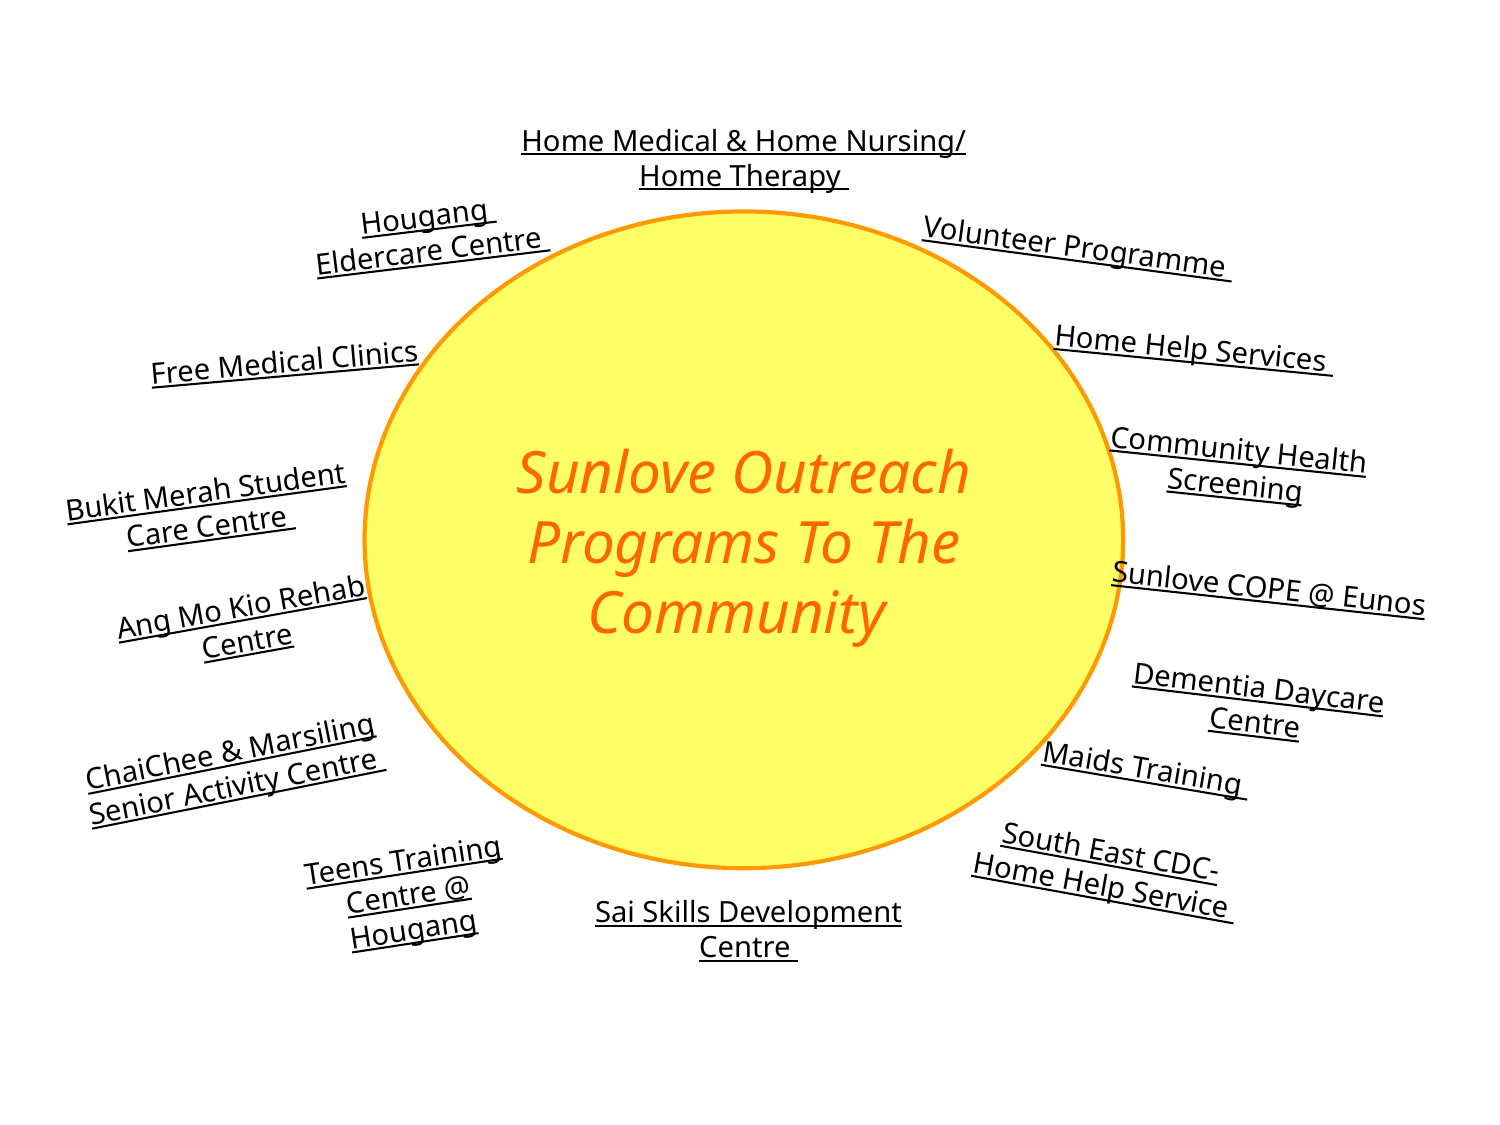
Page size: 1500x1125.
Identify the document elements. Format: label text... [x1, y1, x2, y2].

text_box South East CDC-Home Help Service [951, 799, 1265, 937]
text_box Community Health Screening [1048, 404, 1426, 528]
text_box Home Medical & Home Nursing/ Home Therapy [504, 114, 984, 200]
text_box Sunlove COPE @ Eunos [1082, 542, 1457, 633]
text_box Free Medical Clinics [127, 322, 438, 400]
text_box Dementia Daycare Centre [1076, 640, 1439, 768]
text_box Home Help Services [997, 303, 1392, 392]
text_box Ang Mo Kio Rehab Centre [82, 552, 405, 693]
text_box Maids Training [996, 718, 1297, 817]
text_box Sunlove Outreach Programs To The Community [364, 211, 1124, 869]
text_box Hougang Eldercare Centre [149, 180, 708, 308]
text_box Teens Training Centre @ Hougang [255, 812, 554, 975]
text_box ChaiChee & Marsiling Senior Activity Centre [30, 686, 436, 848]
text_box Sai Skills Development Centre [544, 886, 954, 972]
text_box Bukit Merah Student Care Centre [30, 441, 385, 574]
text_box Volunteer Programme [900, 197, 1258, 295]
